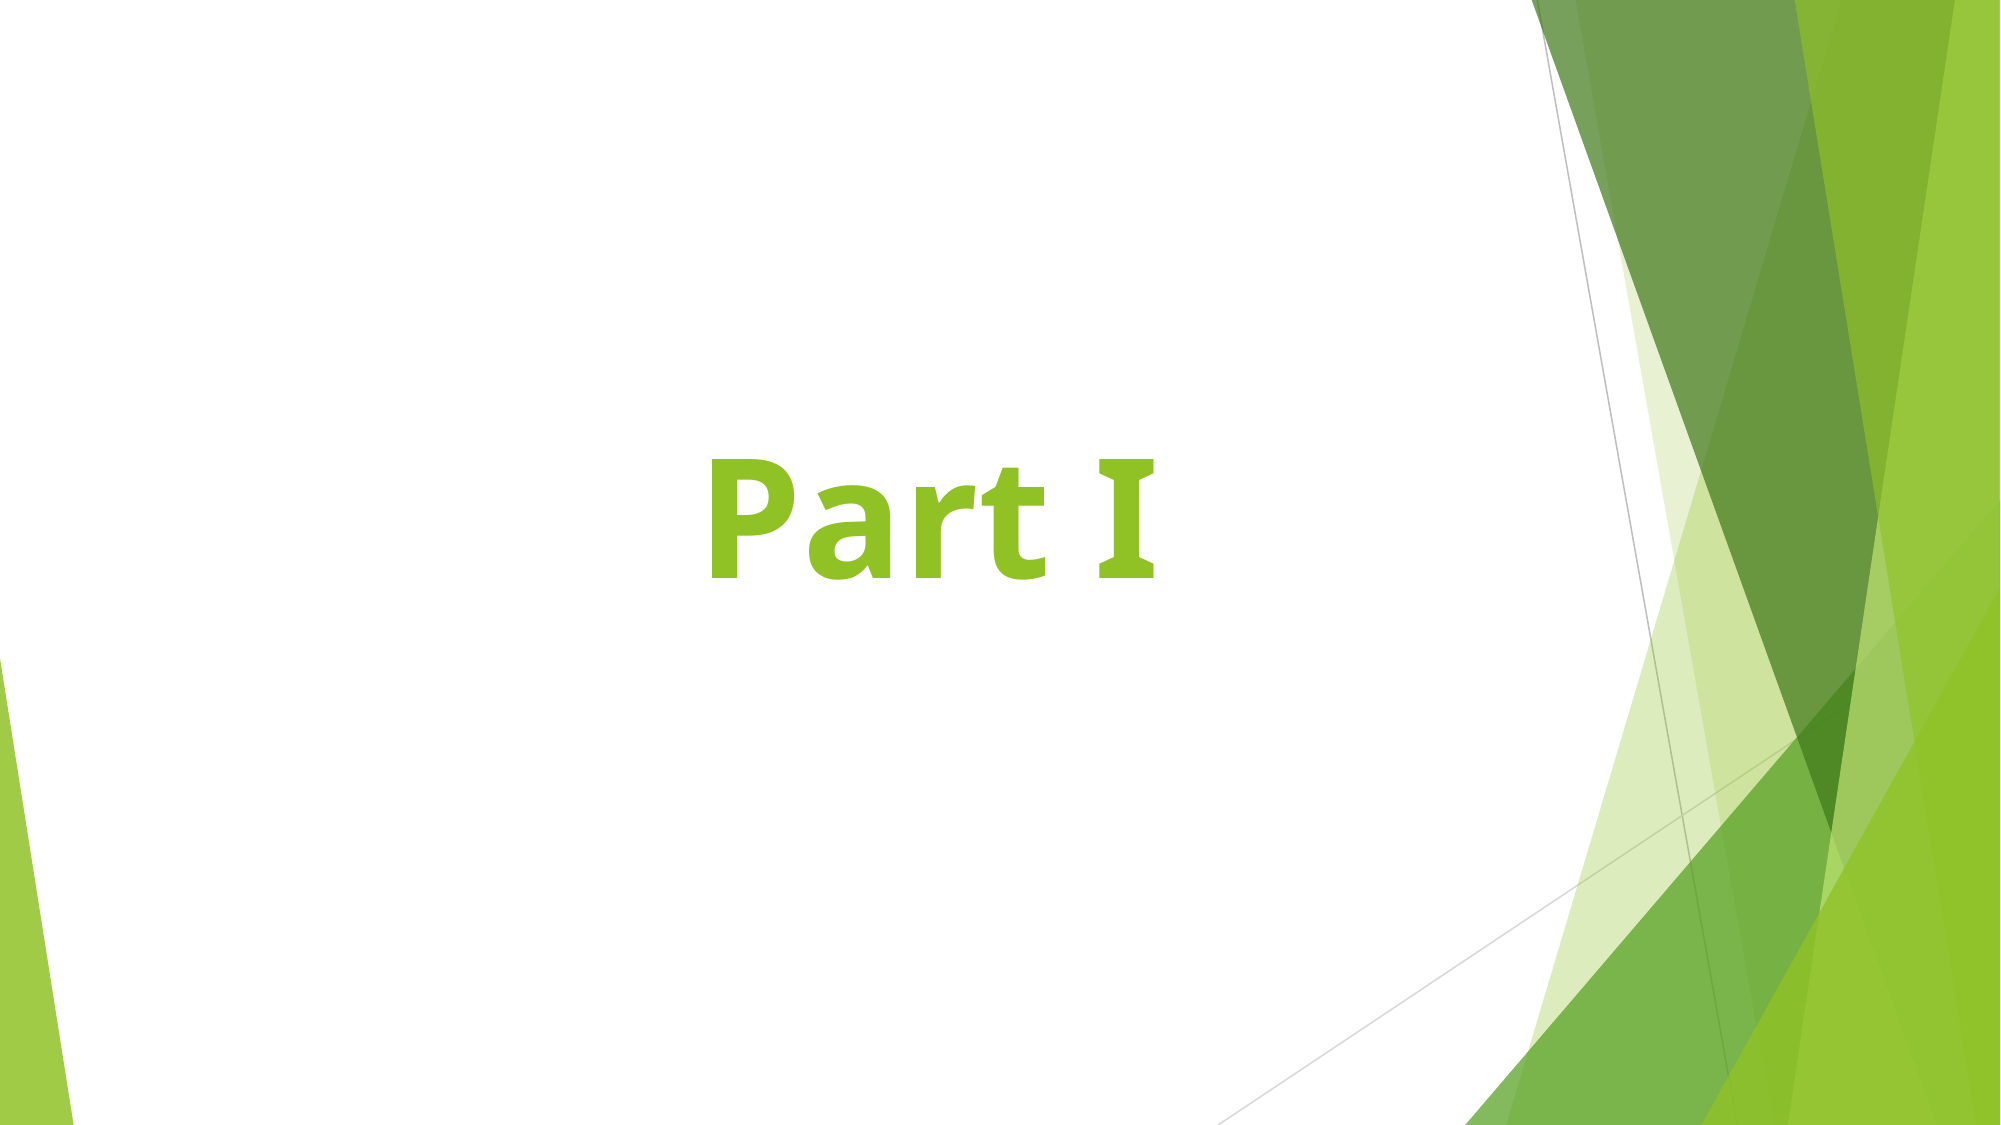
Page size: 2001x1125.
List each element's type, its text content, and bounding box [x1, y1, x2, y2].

title Part I [682, 404, 1318, 821]
